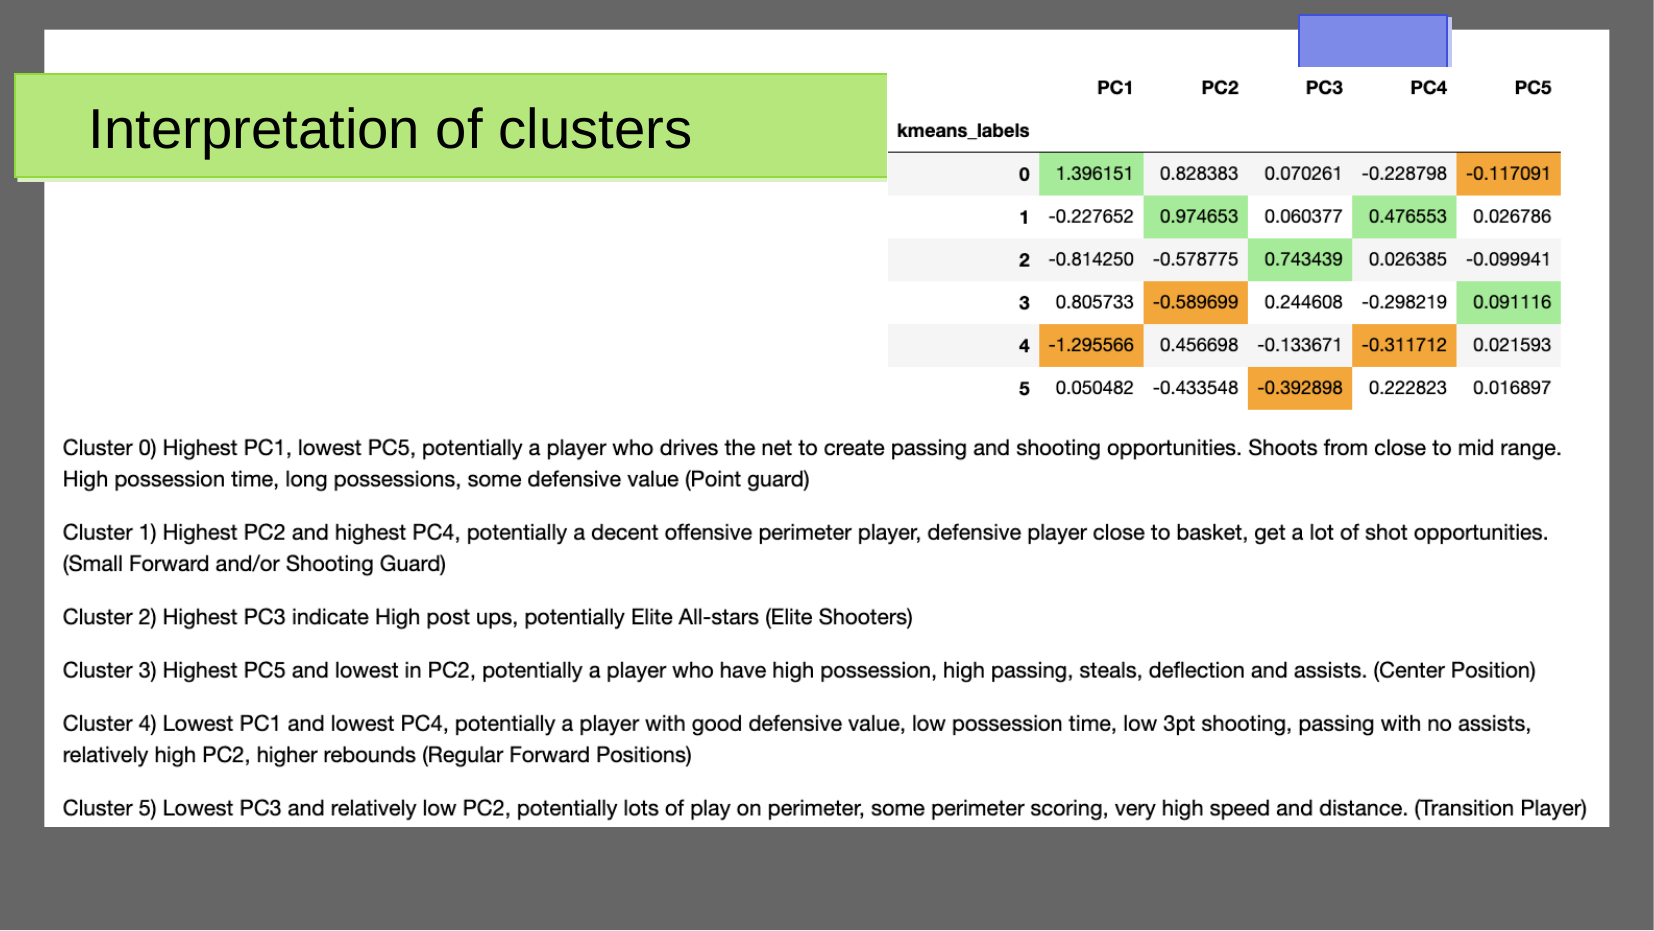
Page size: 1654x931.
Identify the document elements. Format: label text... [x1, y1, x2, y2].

picture [56, 428, 1595, 827]
picture [887, 67, 1565, 414]
title Interpretation of clusters [88, 73, 887, 178]
